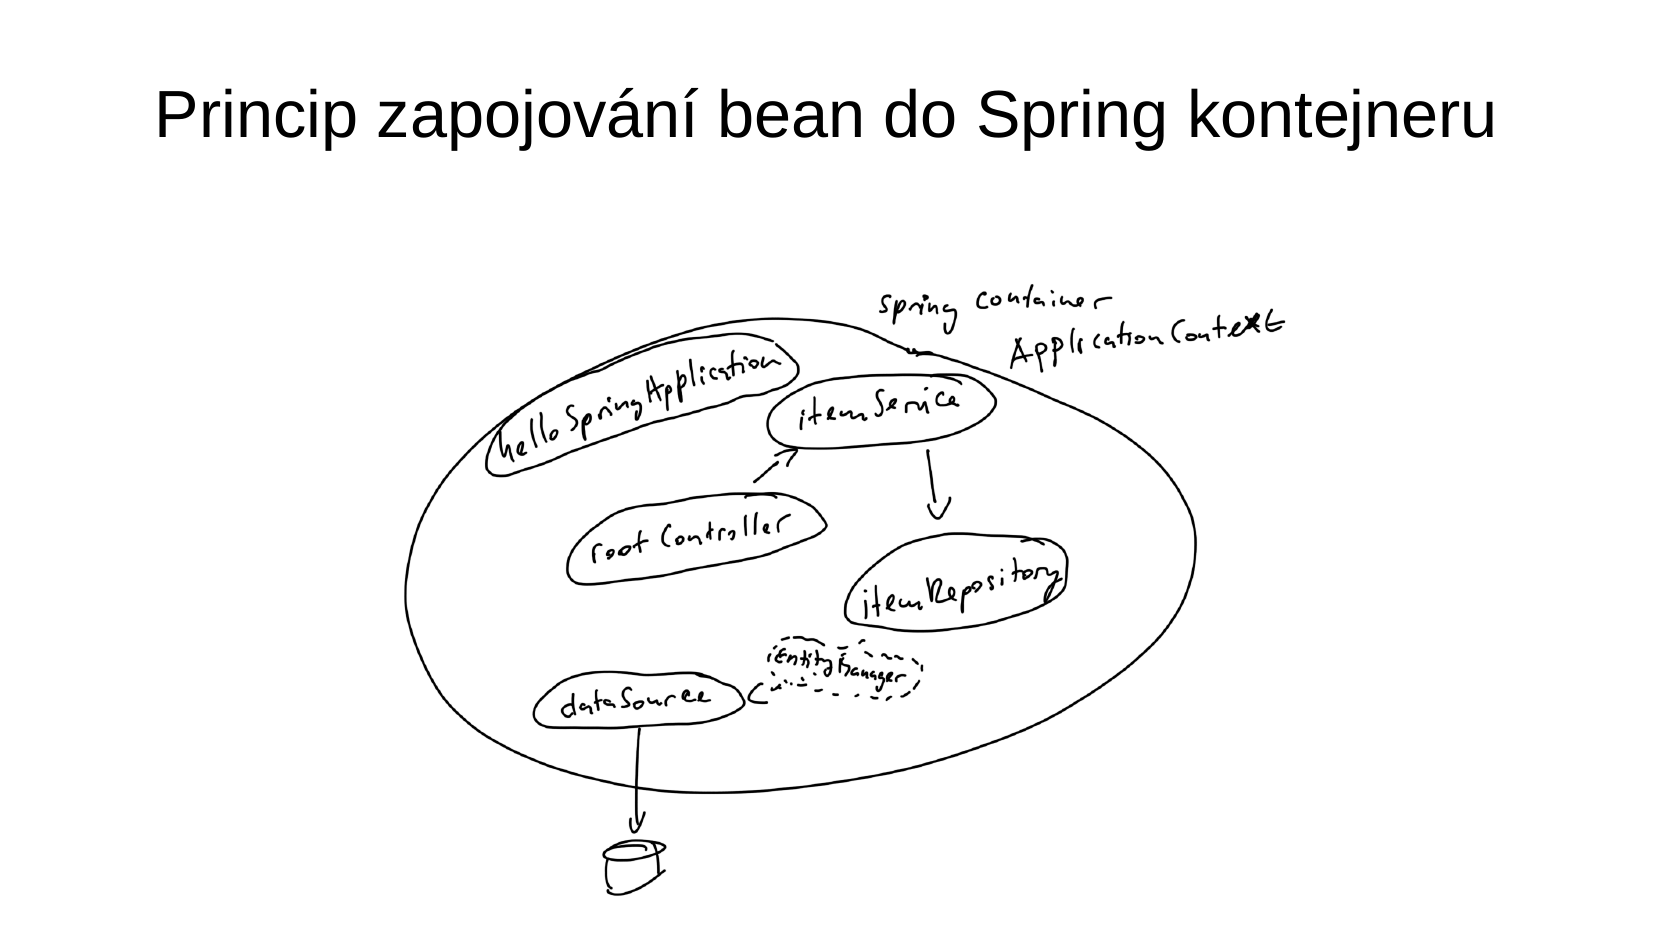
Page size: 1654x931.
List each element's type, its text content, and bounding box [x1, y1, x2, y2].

picture [264, 217, 1426, 914]
title Princip zapojování bean do Spring kontejneru [82, 36, 1571, 193]
